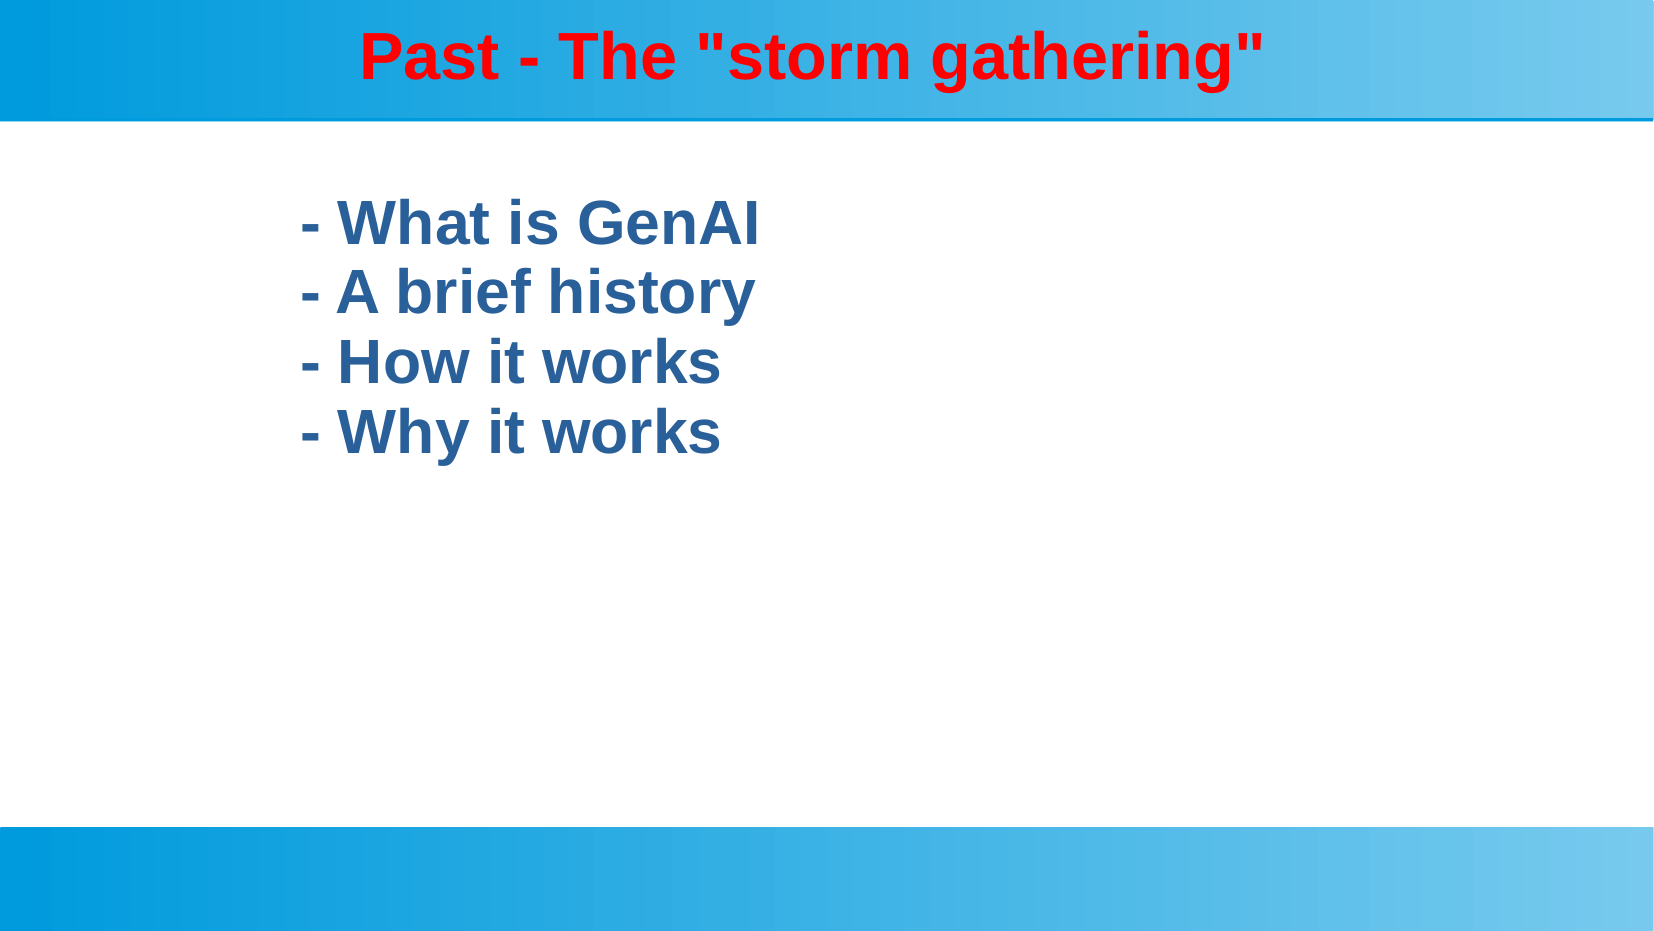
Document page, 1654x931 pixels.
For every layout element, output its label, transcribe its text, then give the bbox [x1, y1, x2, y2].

title - What is GenAI - A brief history - How it works - Why it works [300, 187, 1126, 467]
title Past - The "storm gathering" [75, 0, 1552, 113]
